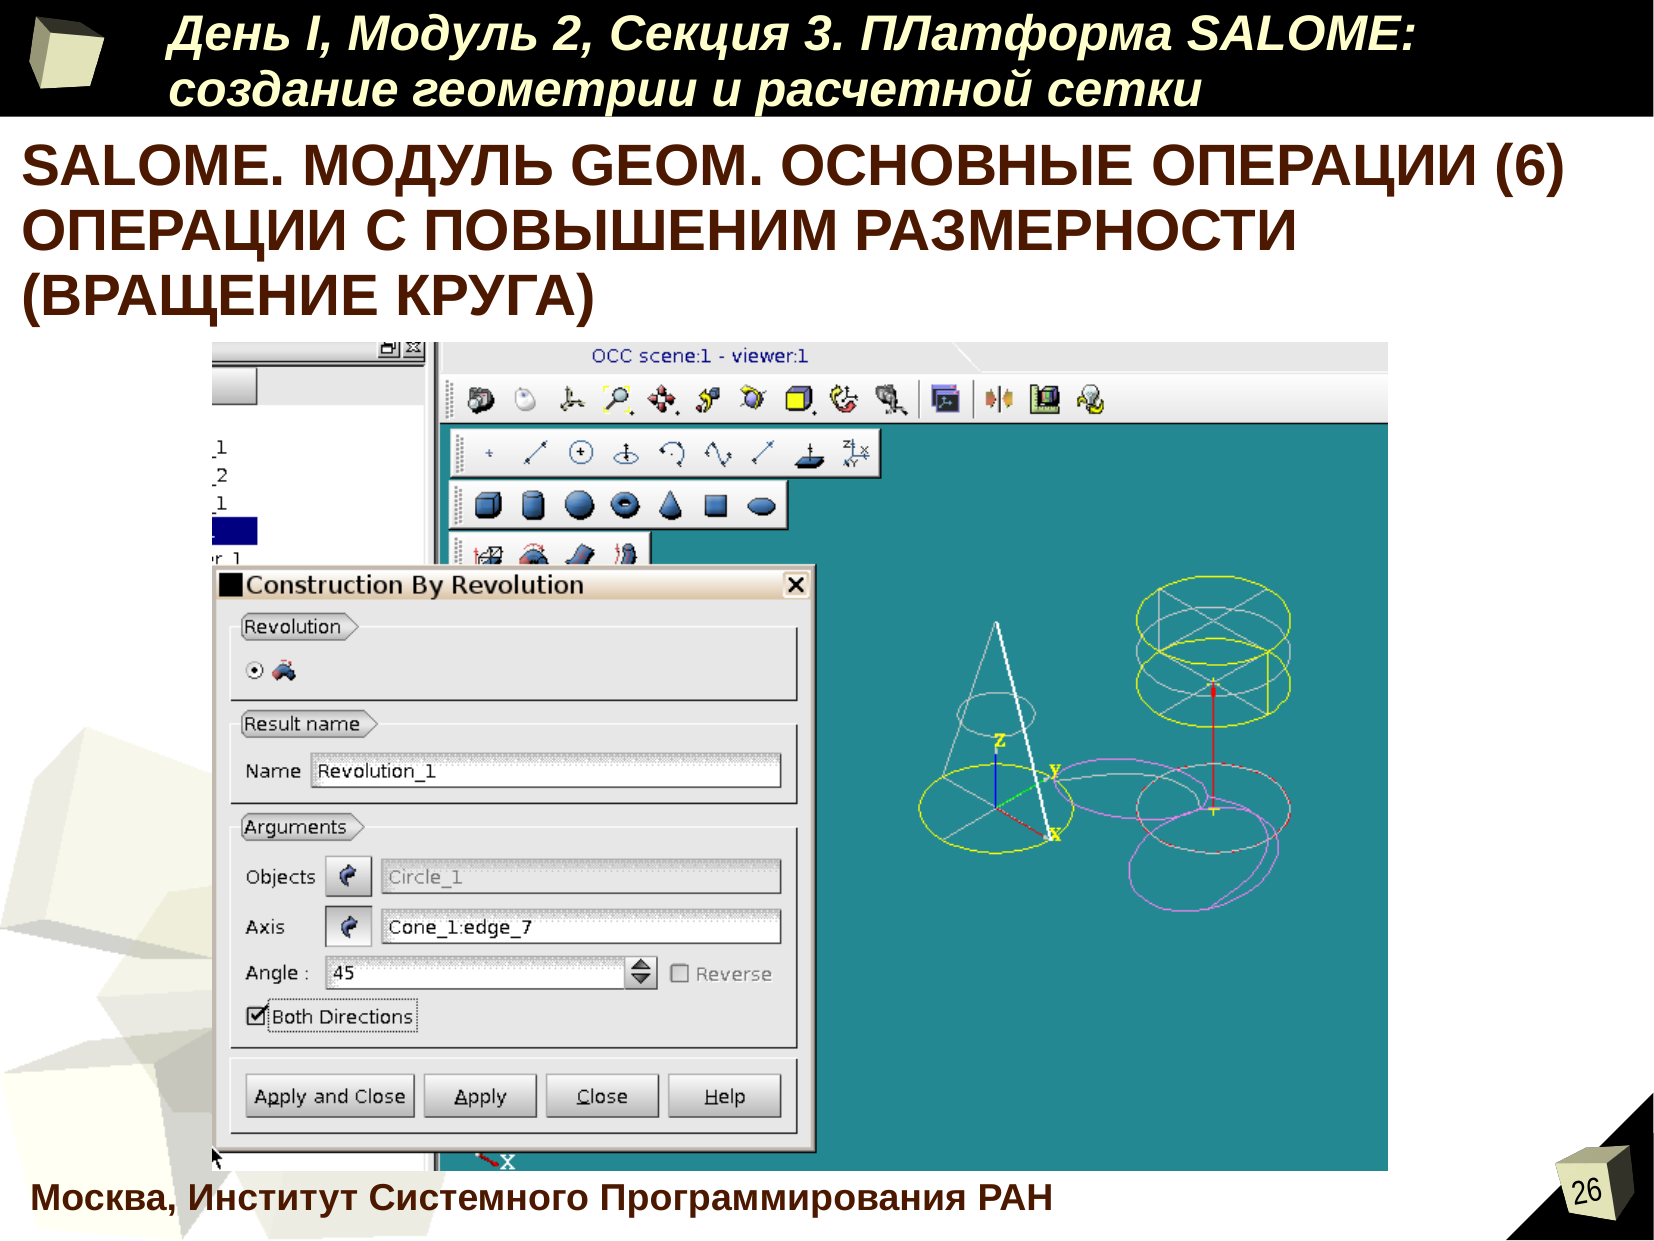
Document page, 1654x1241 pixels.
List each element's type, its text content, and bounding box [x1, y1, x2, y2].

picture [0, 342, 1388, 1241]
text_box SALOME. МОДУЛЬ GEOM. ОСНОВНЫЕ ОПЕРАЦИИ (6) ОПЕРАЦИИ С ПОВЫШЕНИМ РАЗМЕРНОСТИ (ВРАЩЕНИЕ КРУГА) [6, 125, 1654, 335]
picture [464, 1193, 472, 1198]
